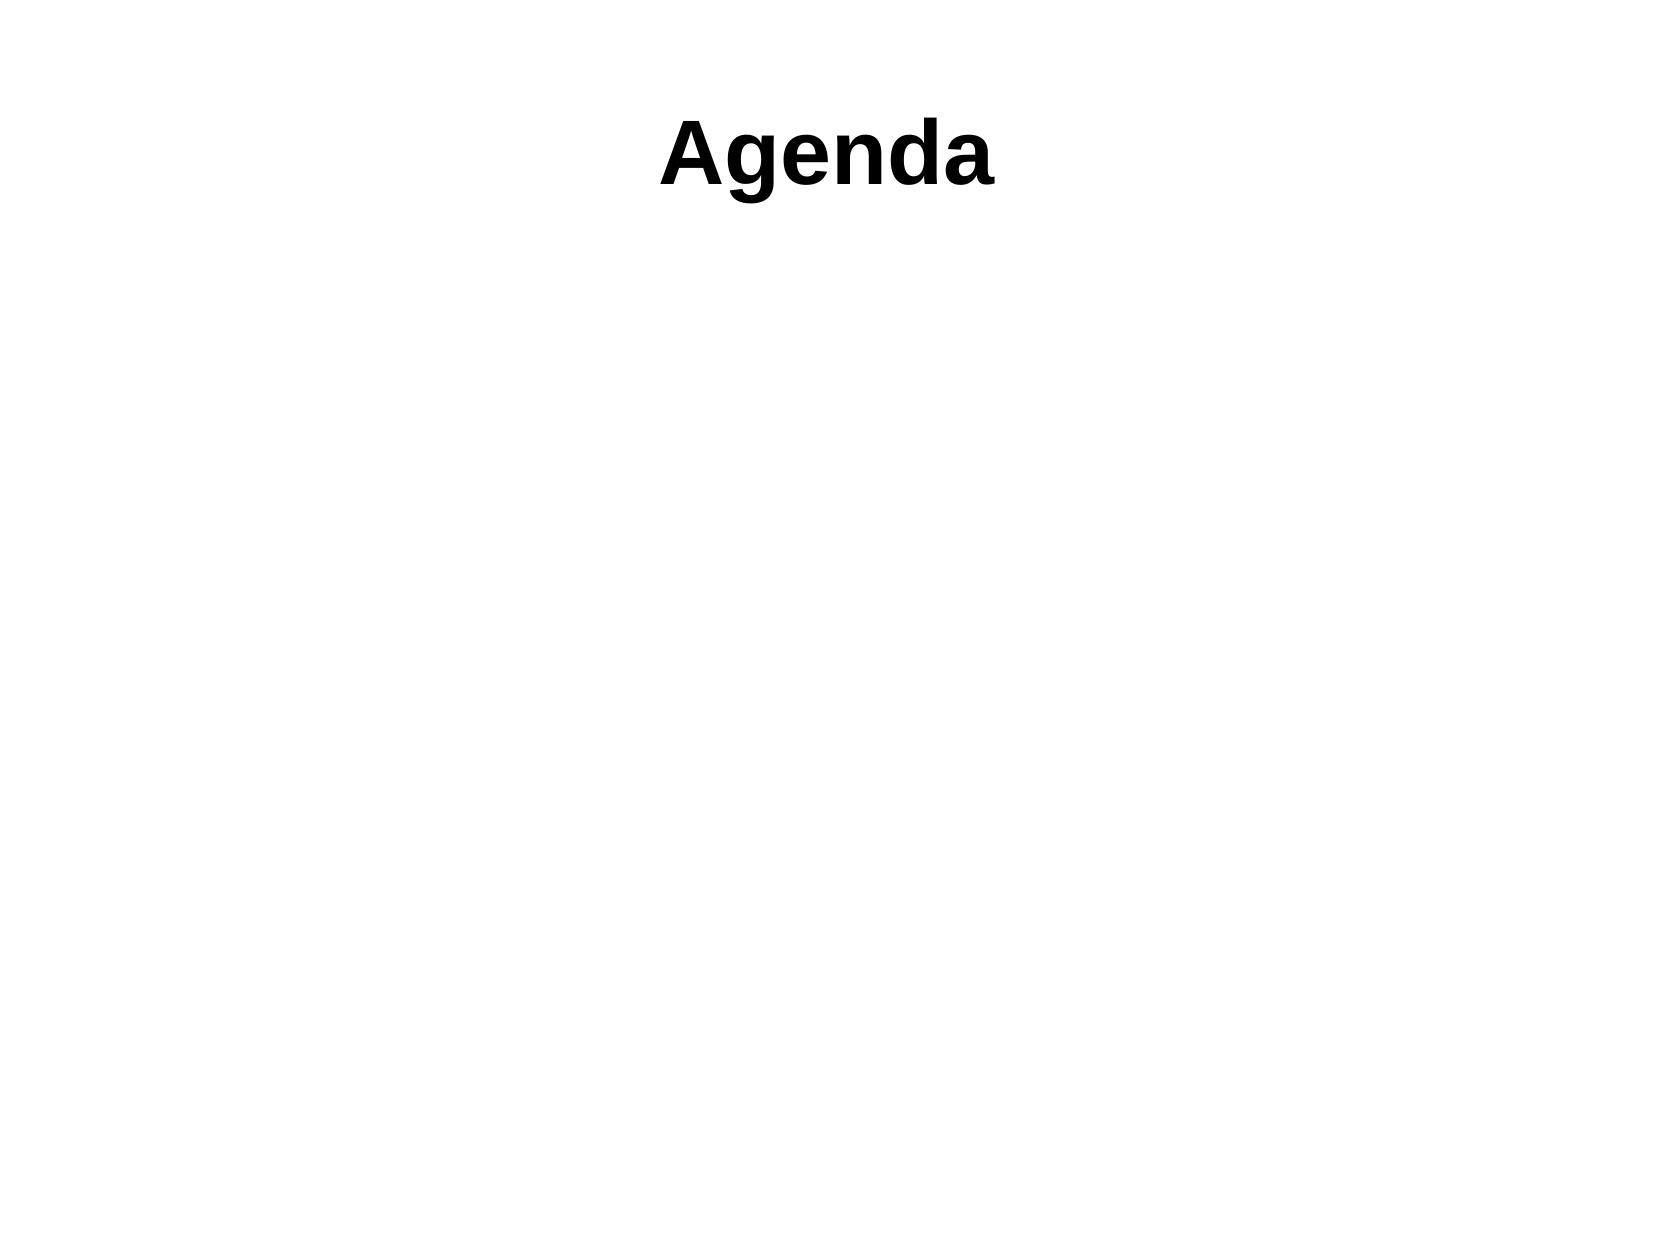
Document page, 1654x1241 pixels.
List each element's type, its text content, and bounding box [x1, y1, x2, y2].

title Agenda [82, 49, 1571, 257]
